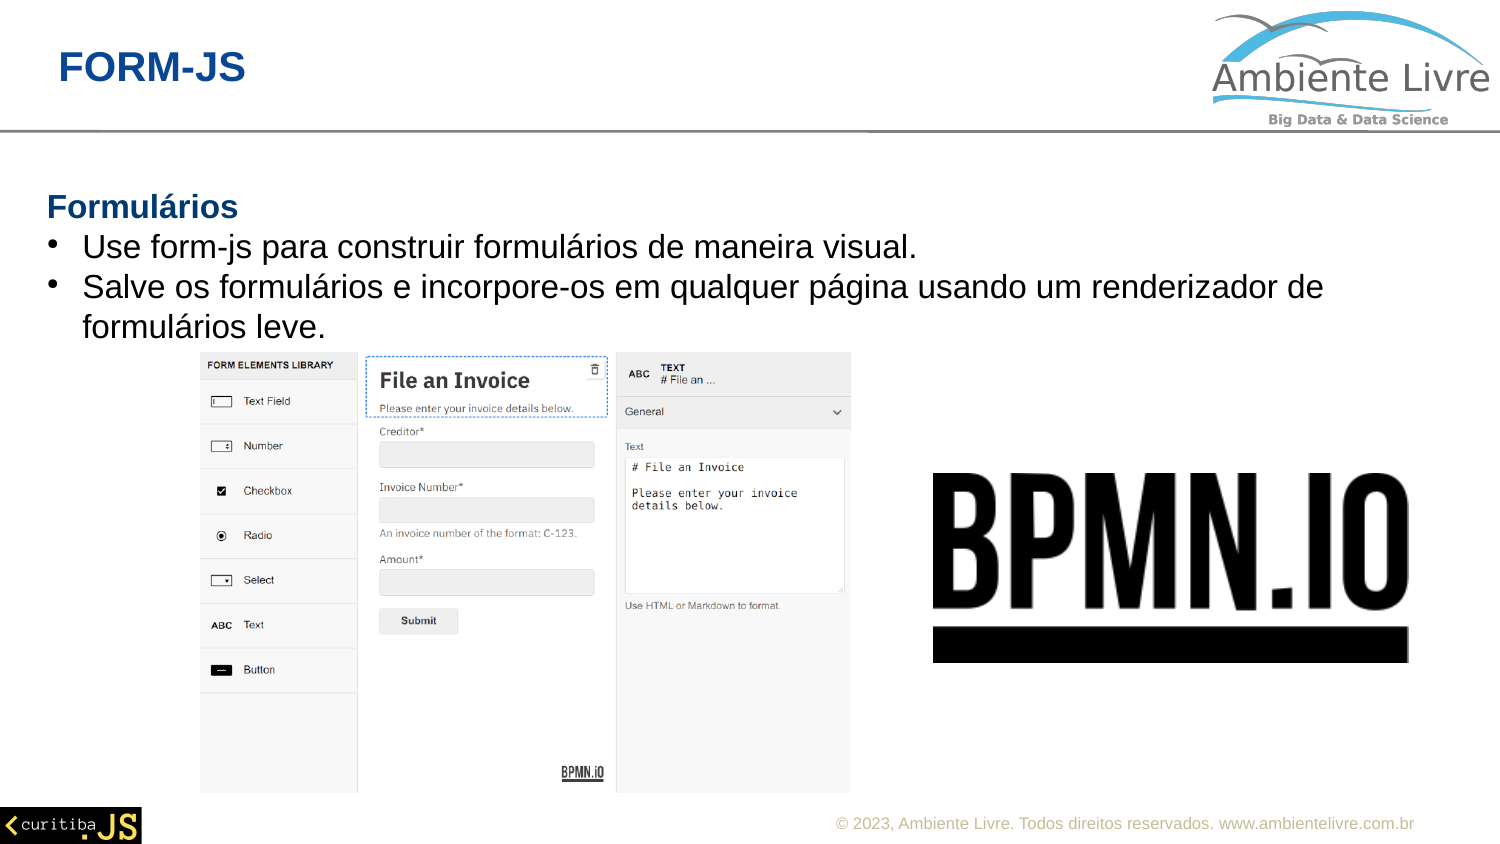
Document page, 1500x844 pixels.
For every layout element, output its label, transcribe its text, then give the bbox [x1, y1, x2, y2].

picture [1212, 11, 1489, 127]
picture [0, 807, 142, 844]
title FORM-JS [43, 8, 1127, 129]
text_box Formulários Use form-js para construir formulários de maneira visual. Salve os formulários e incorpore-os em qualquer página usando um renderizador de formulários leve. [32, 178, 1347, 353]
picture [187, 352, 1313, 793]
picture [933, 473, 1409, 663]
